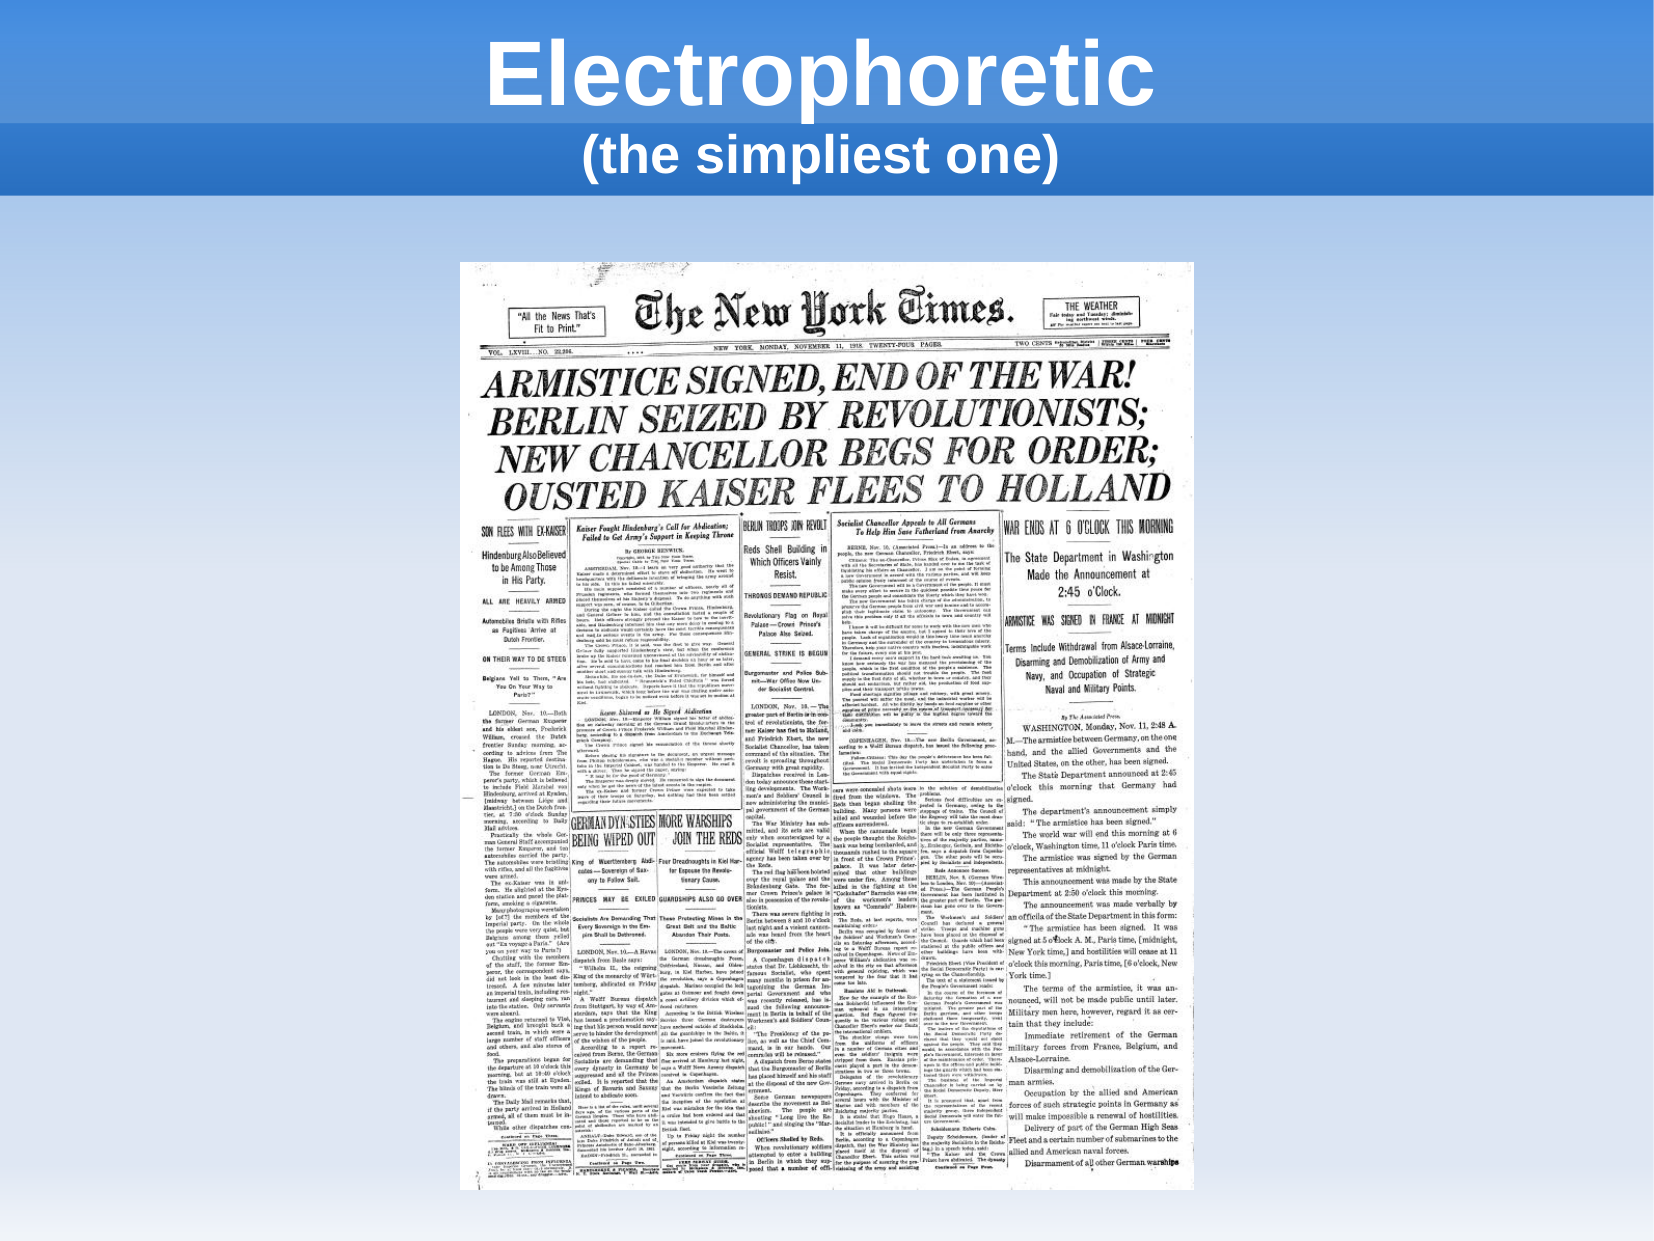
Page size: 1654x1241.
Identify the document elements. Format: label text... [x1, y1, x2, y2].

picture [0, 0, 1654, 1241]
title Electrophoretic (the simpliest one) [76, 7, 1565, 200]
